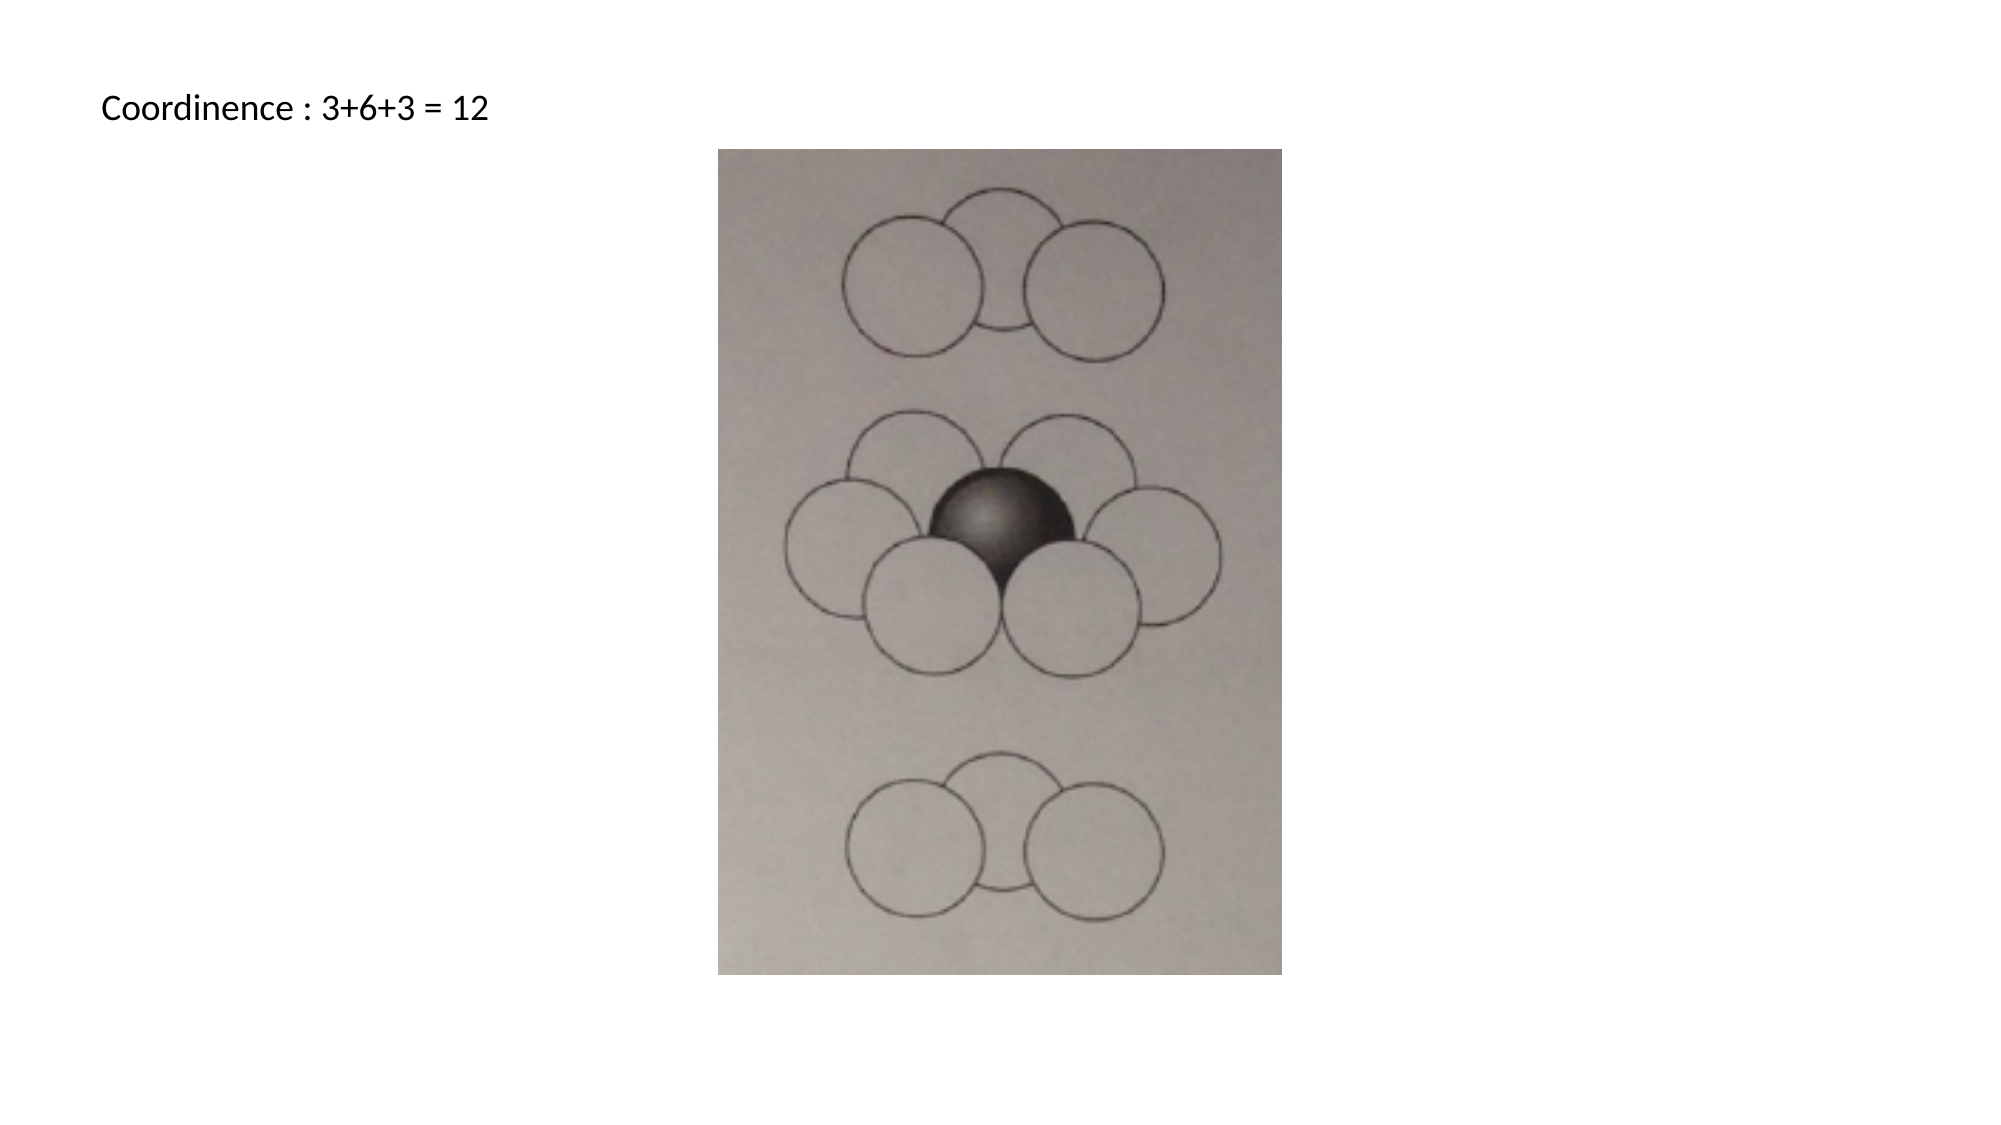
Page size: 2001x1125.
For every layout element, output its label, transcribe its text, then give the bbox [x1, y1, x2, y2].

text_box Coordinence : 3+6+3 = 12 [86, 75, 681, 136]
picture [718, 149, 1282, 975]
